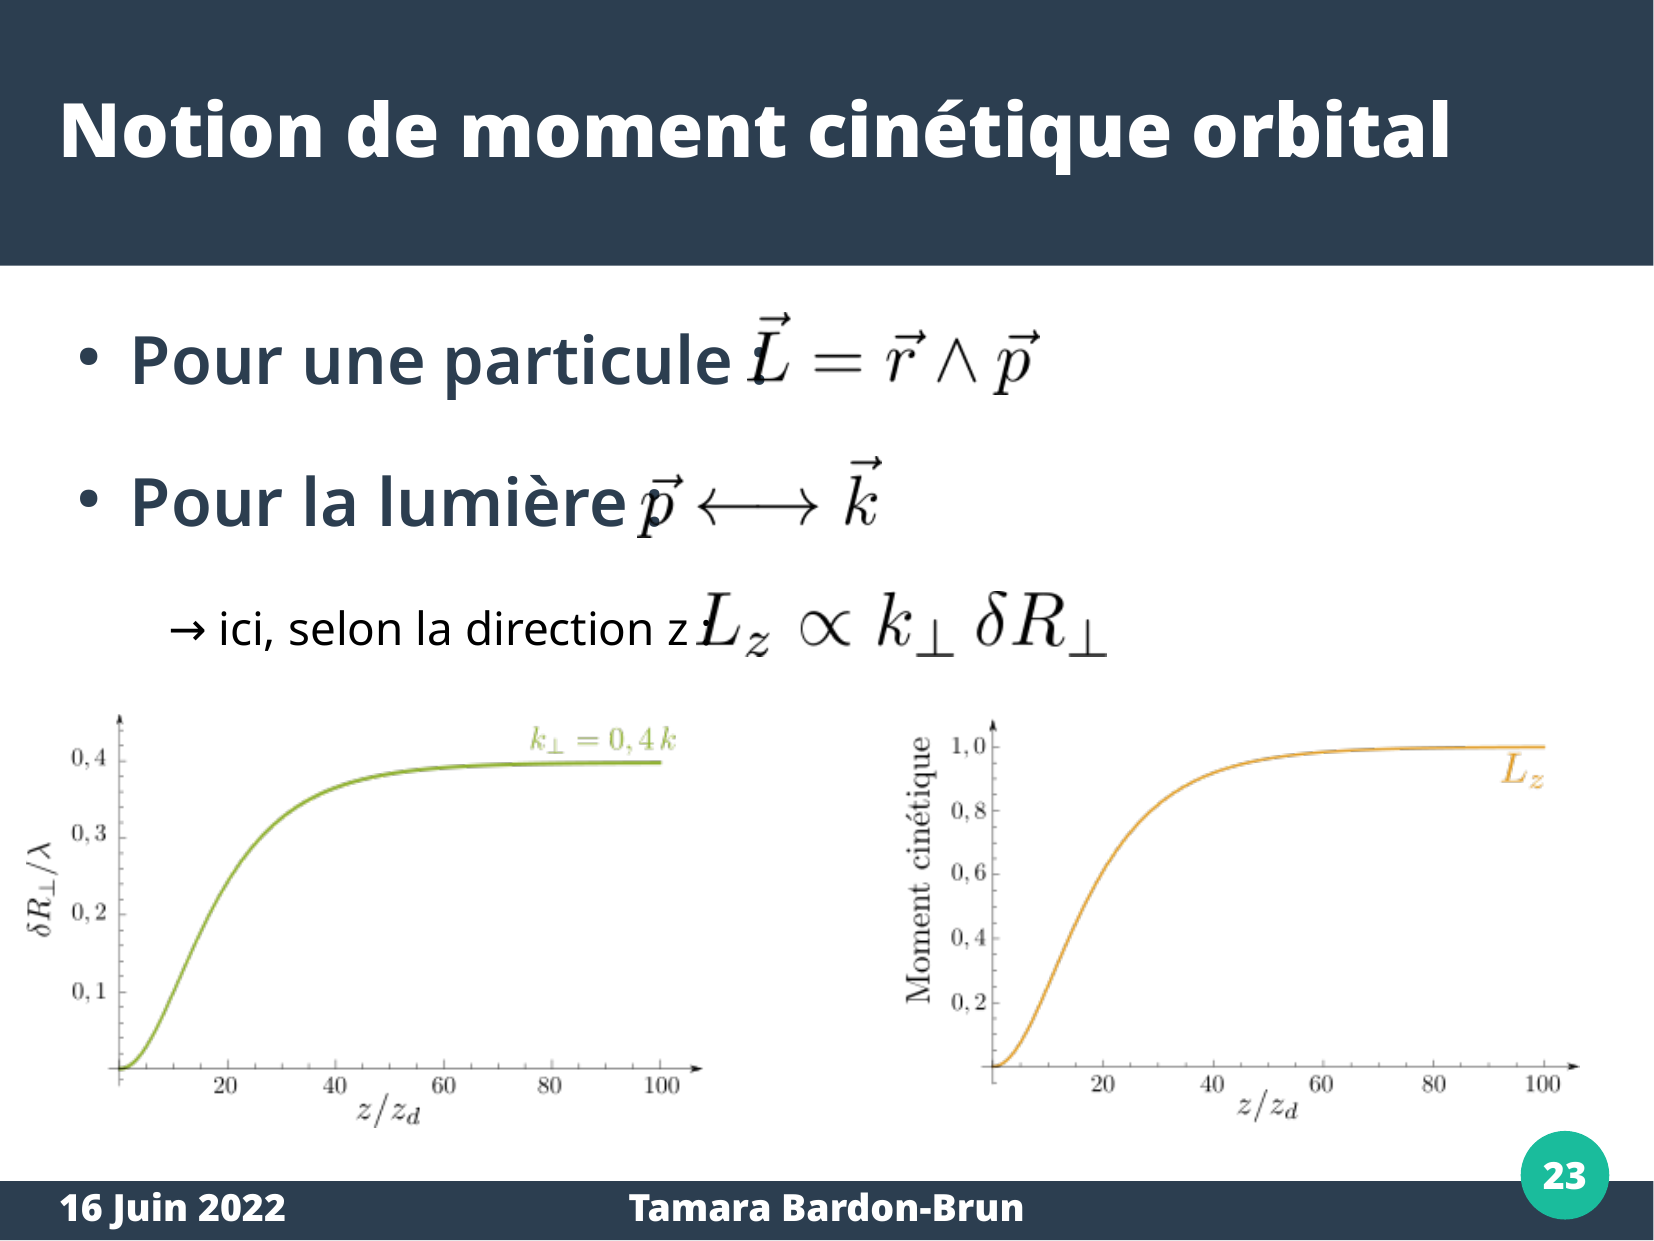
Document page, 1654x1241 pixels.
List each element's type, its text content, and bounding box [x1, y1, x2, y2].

list Pour une particule : [59, 312, 1595, 455]
title Notion de moment cinétique orbital [59, 49, 1595, 207]
picture [696, 591, 1107, 657]
picture [637, 456, 882, 538]
picture [26, 714, 1580, 1128]
picture [747, 312, 1040, 395]
text_box → ici, selon la direction z : [153, 589, 843, 662]
list Pour la lumière : [59, 455, 1595, 556]
